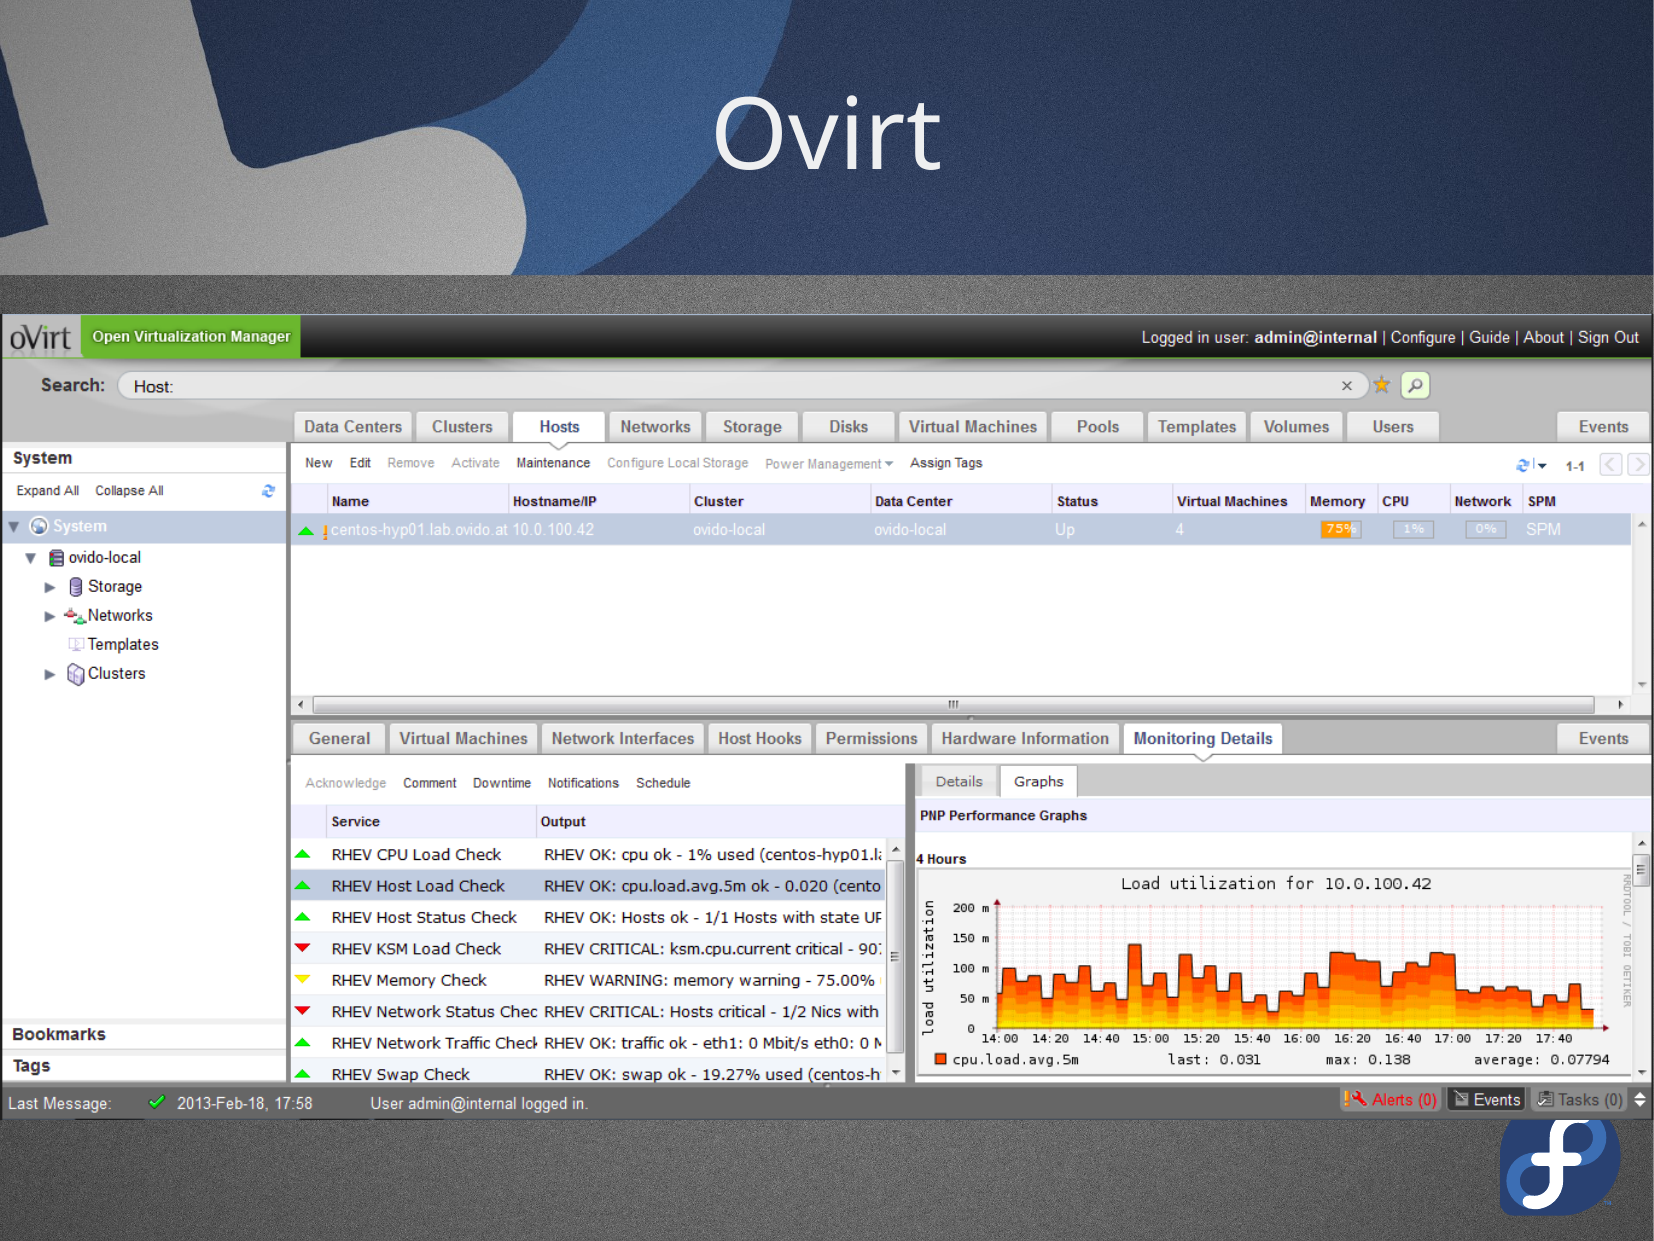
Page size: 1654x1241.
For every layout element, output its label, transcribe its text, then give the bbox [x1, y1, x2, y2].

picture [0, 0, 1654, 1241]
text_box Ovirt [88, 29, 1565, 237]
